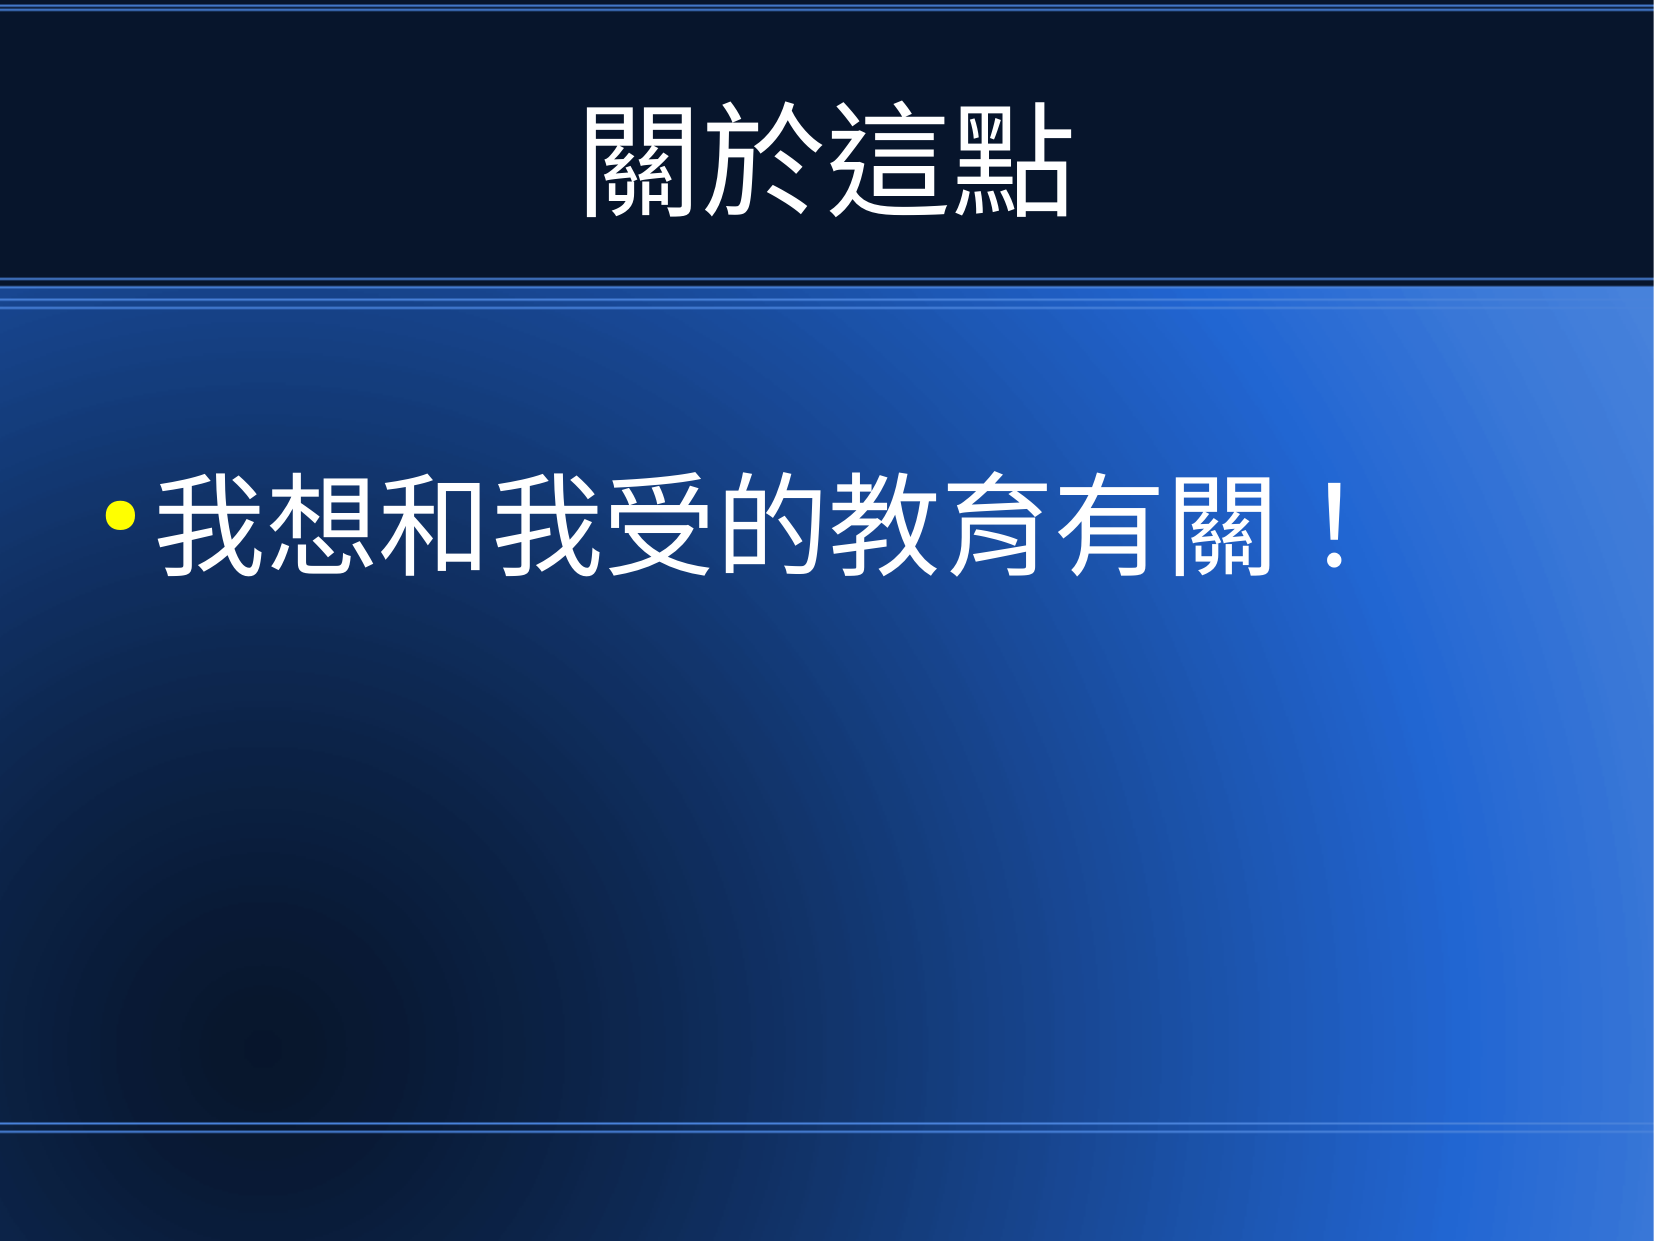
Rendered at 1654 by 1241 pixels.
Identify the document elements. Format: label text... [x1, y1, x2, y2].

list 我想和我受的教育有關！ [82, 355, 1571, 1241]
picture [0, 0, 1654, 1241]
title 關於這點 [82, 49, 1571, 257]
